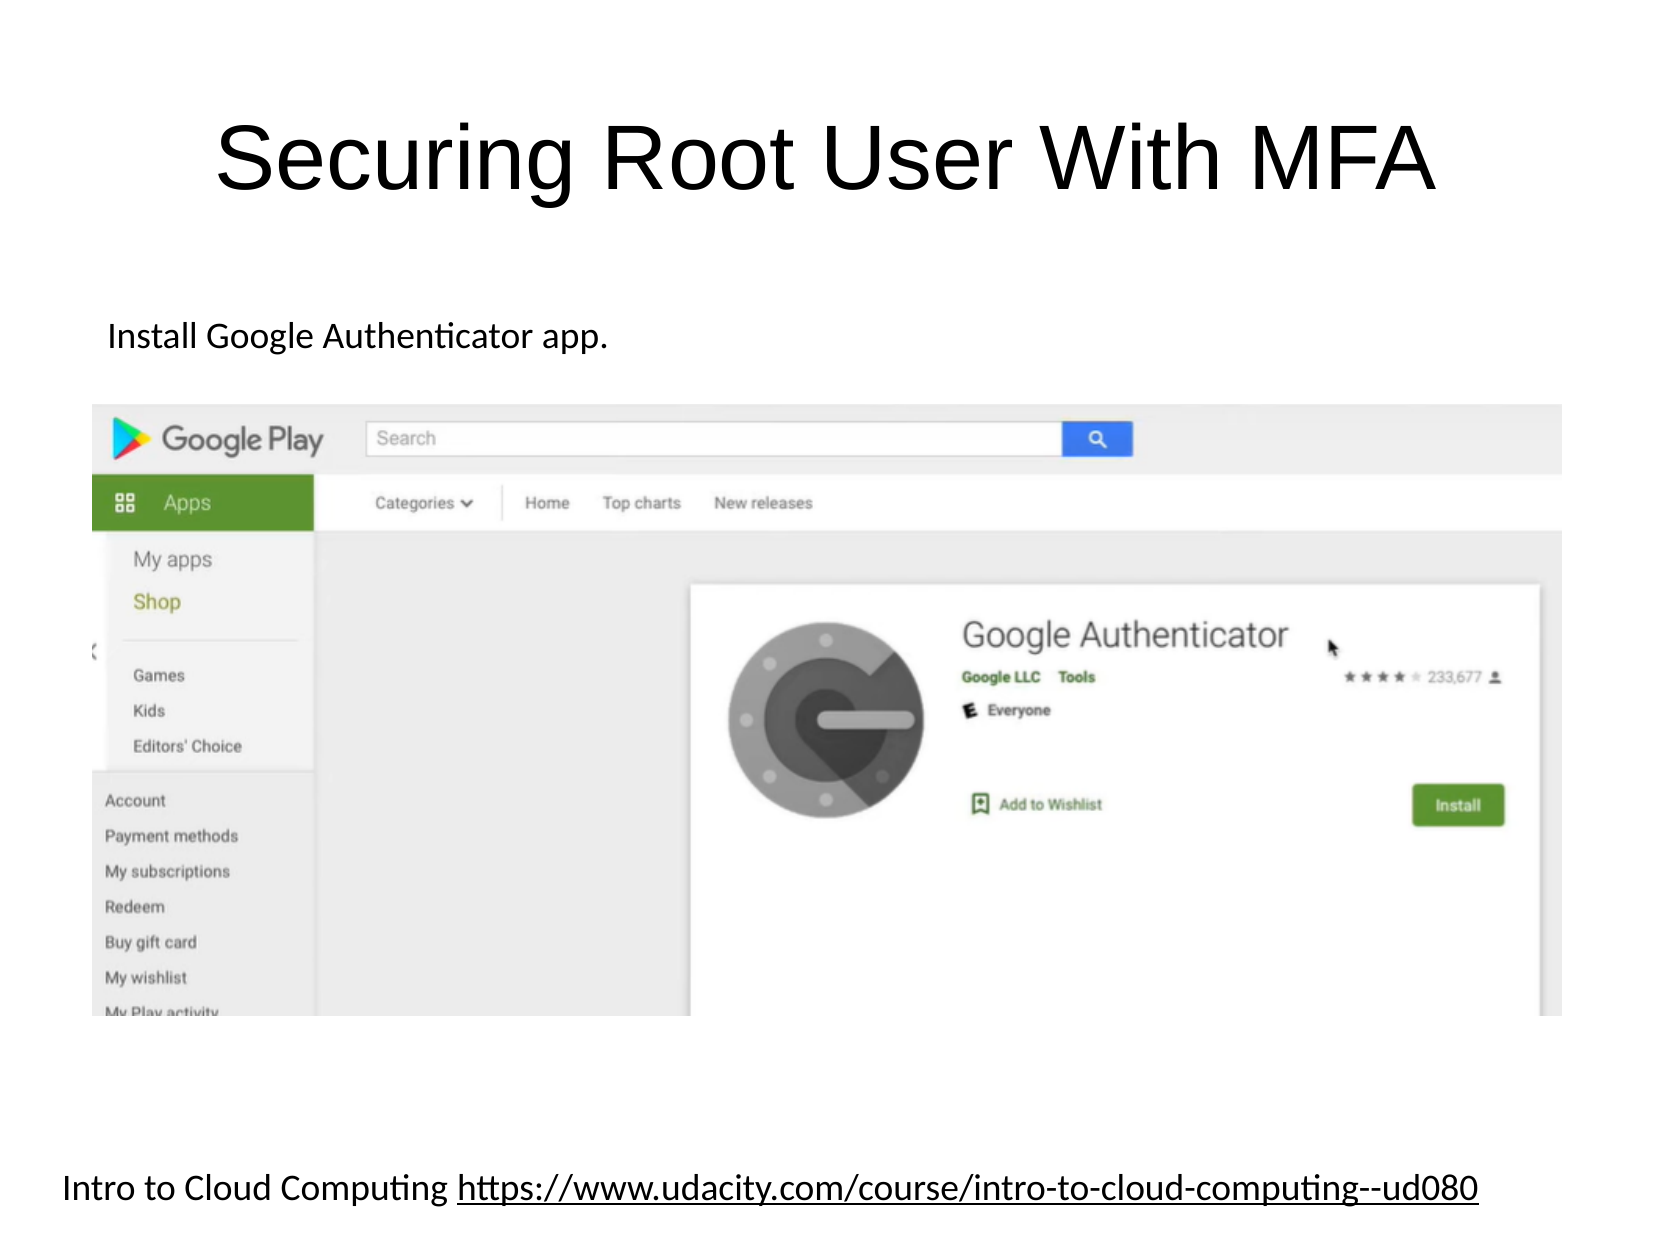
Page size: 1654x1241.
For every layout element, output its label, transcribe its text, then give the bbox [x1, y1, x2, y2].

picture [92, 404, 1562, 1016]
text_box Intro to Cloud Computing https://www.udacity.com/course/intro-to-cloud-computing--ud080 [47, 1164, 1620, 1241]
text_box Install Google Authenticator app. [92, 303, 1587, 365]
title Securing Root User With MFA [82, 49, 1571, 257]
